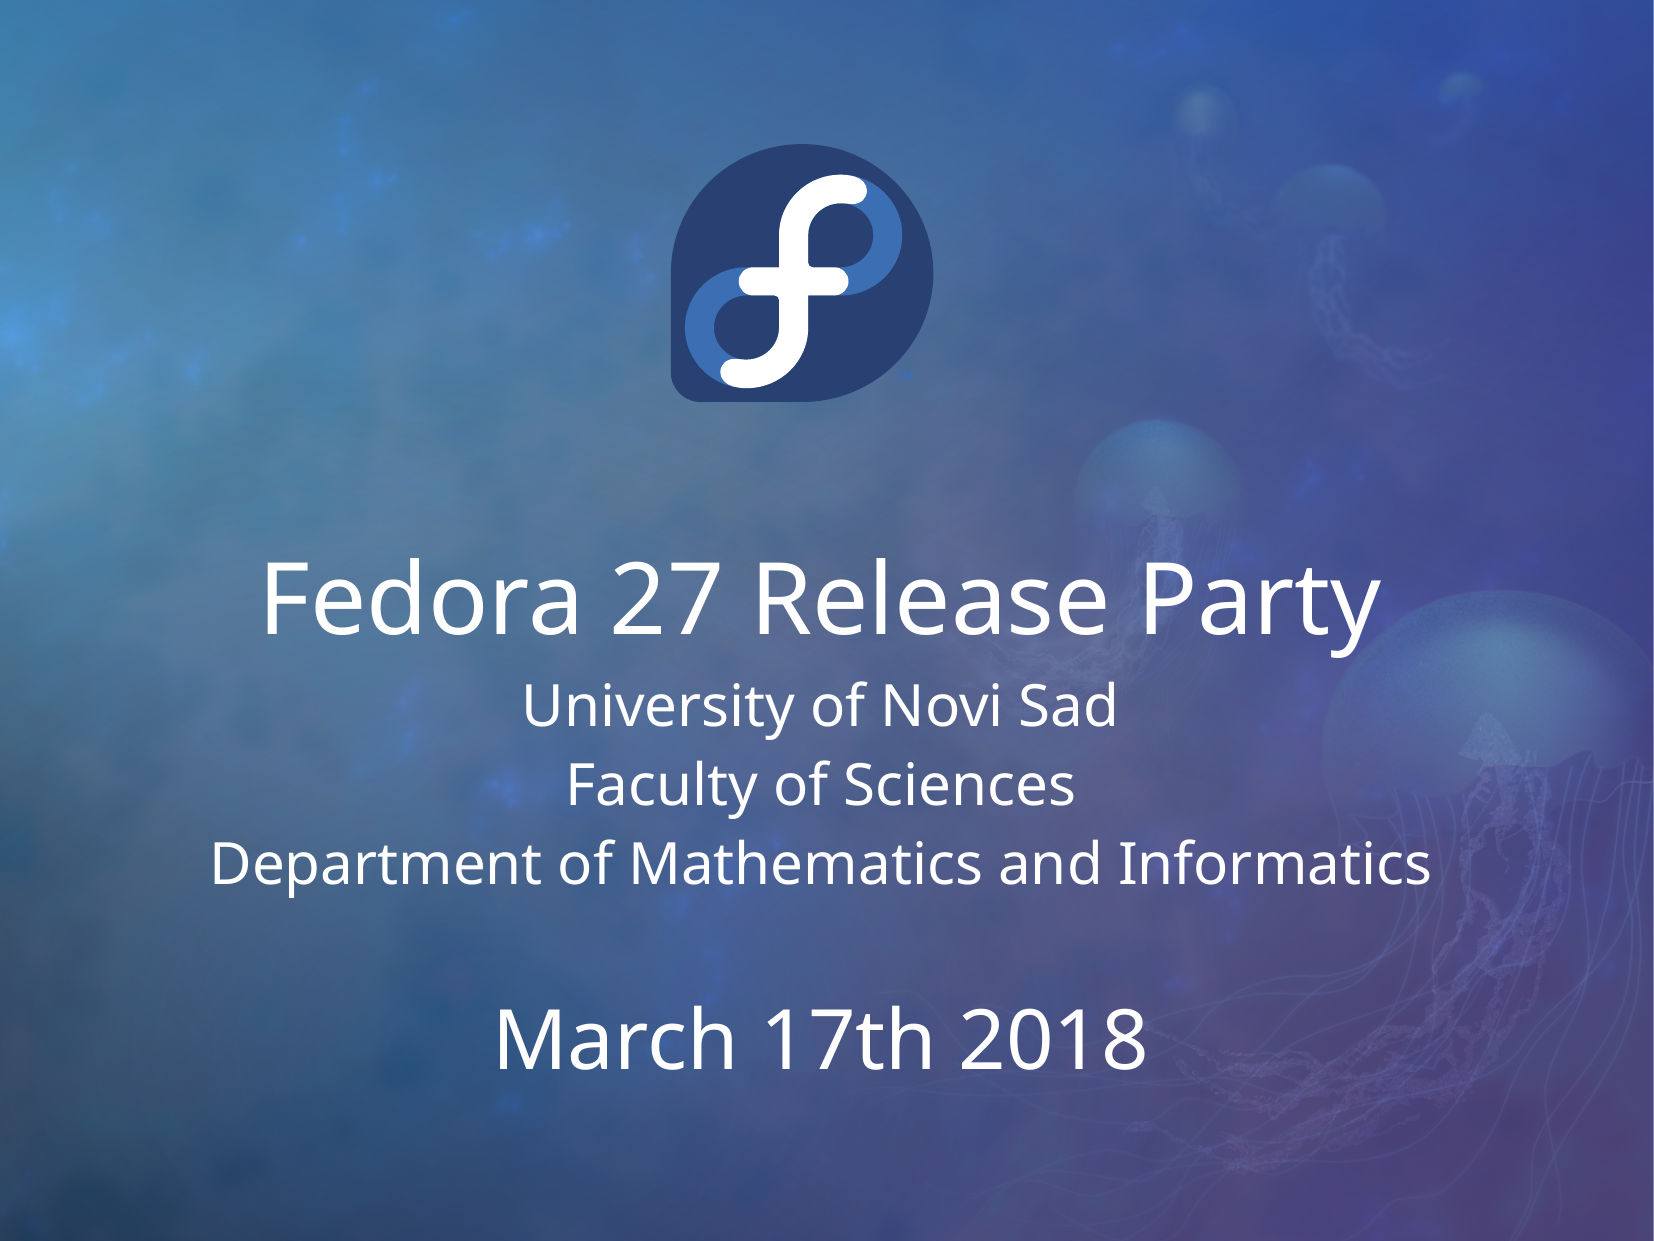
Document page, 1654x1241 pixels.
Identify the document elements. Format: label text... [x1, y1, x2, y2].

picture [0, 0, 1654, 1241]
text_box Fedora 27 Release Party University of Novi Sad Faculty of Sciences Department of Mathematics and Informatics March 17th 2018 [102, 520, 1540, 1000]
